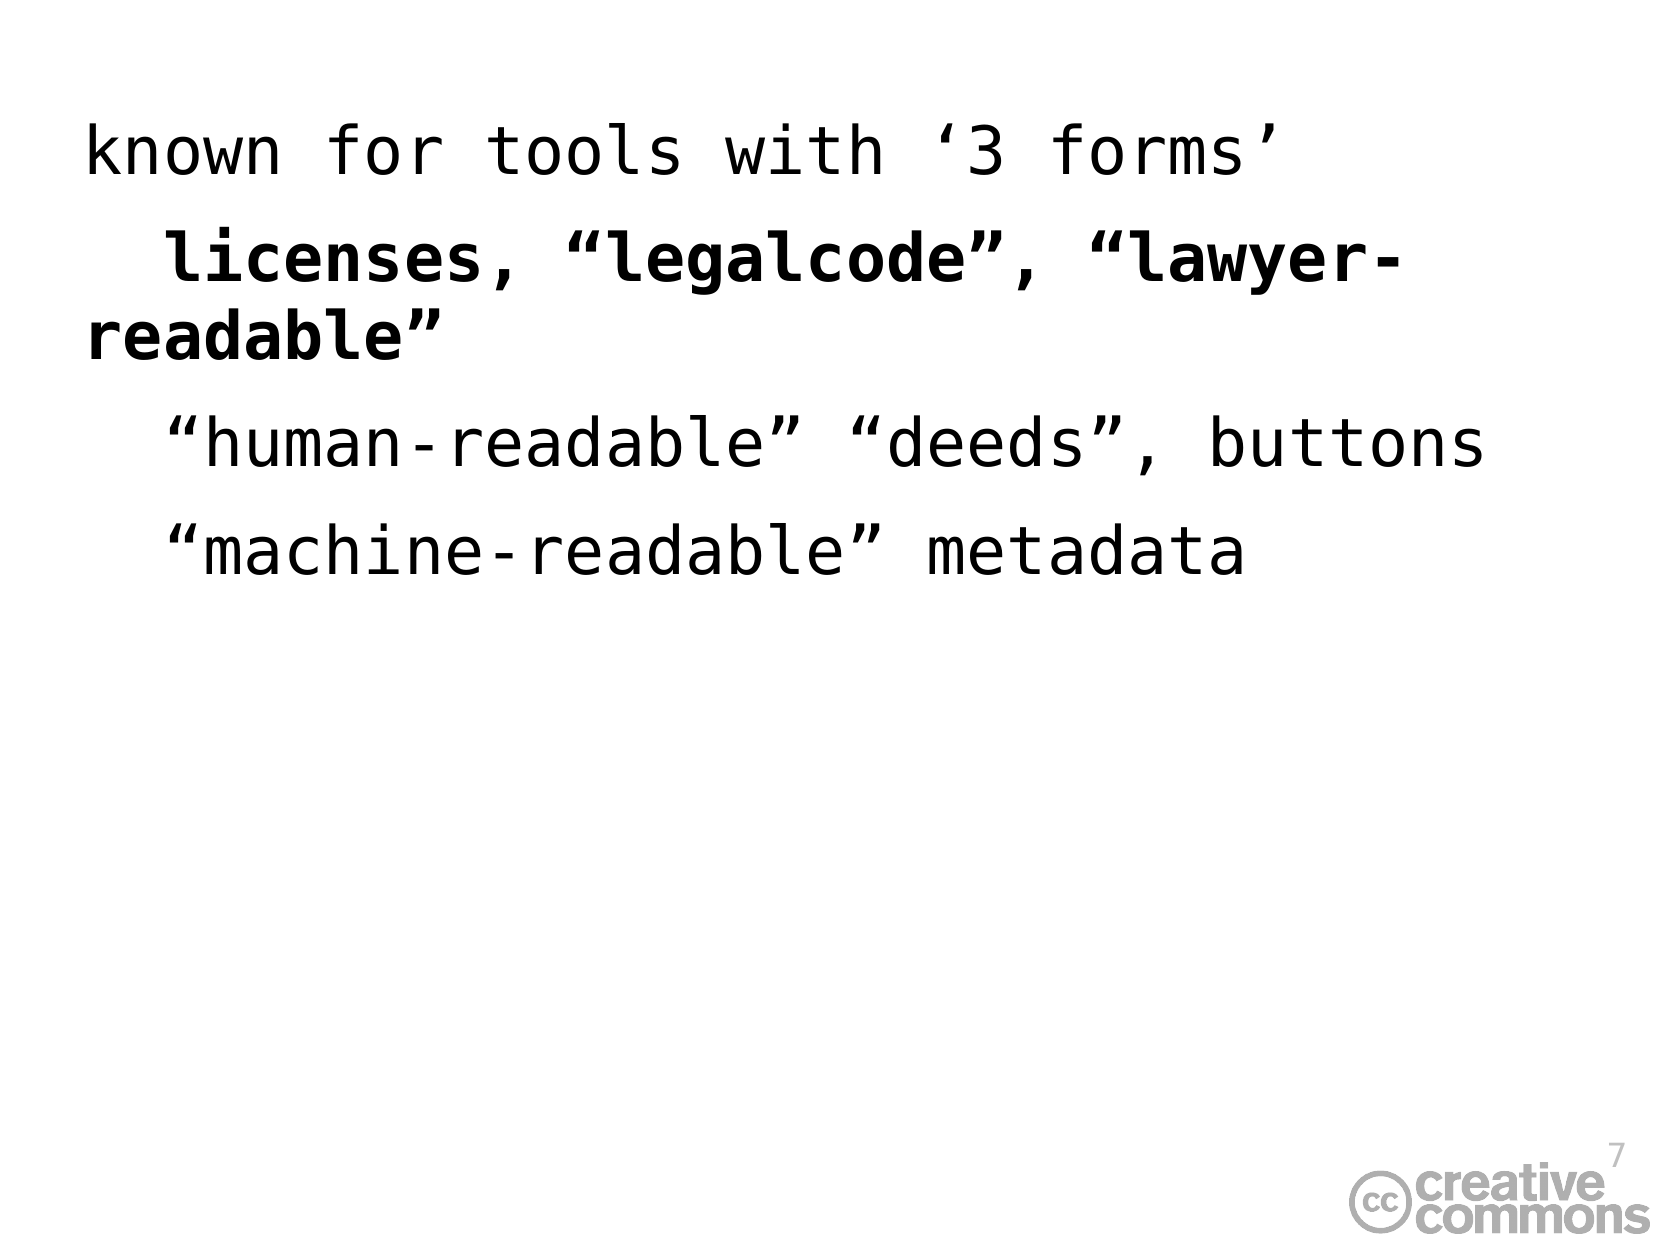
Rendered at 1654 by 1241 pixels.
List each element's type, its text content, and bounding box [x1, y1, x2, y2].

list known for tools with ‘3 forms’ licenses, “legalcode”, “lawyer-readable” “human-readable” “deeds”, buttons “machine-readable” metadata [82, 112, 1571, 1109]
picture [1349, 1162, 1650, 1234]
